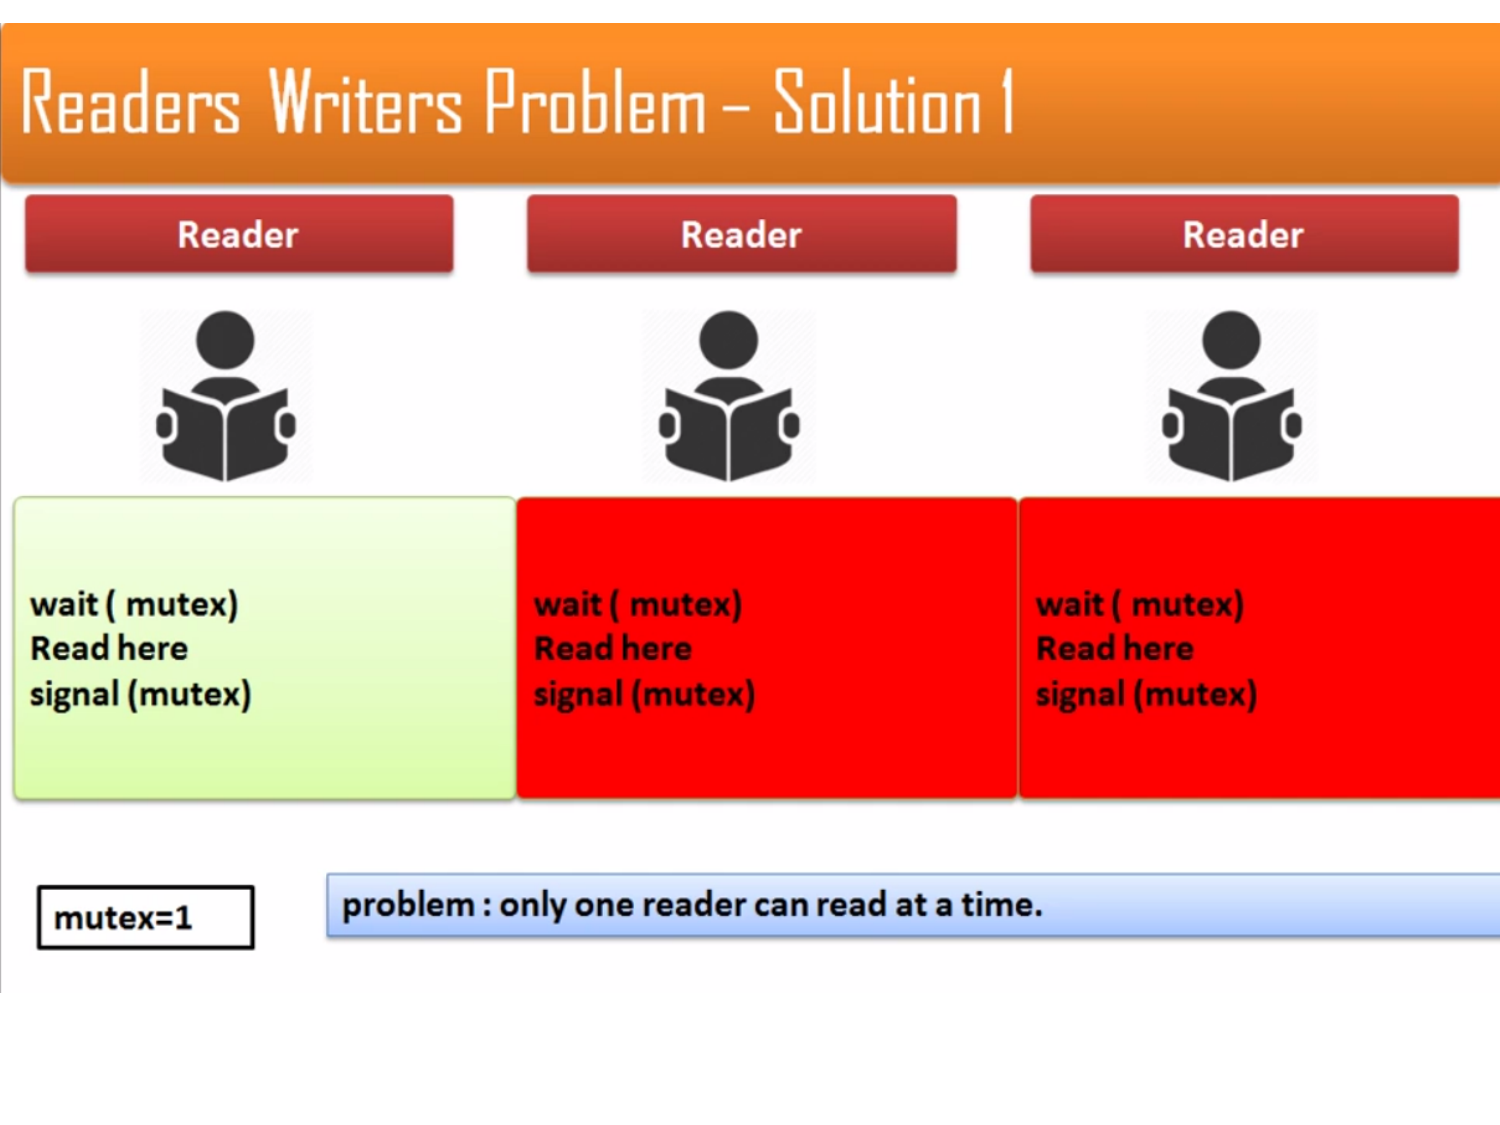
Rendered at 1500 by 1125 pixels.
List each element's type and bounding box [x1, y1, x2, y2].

picture [0, 23, 1500, 993]
